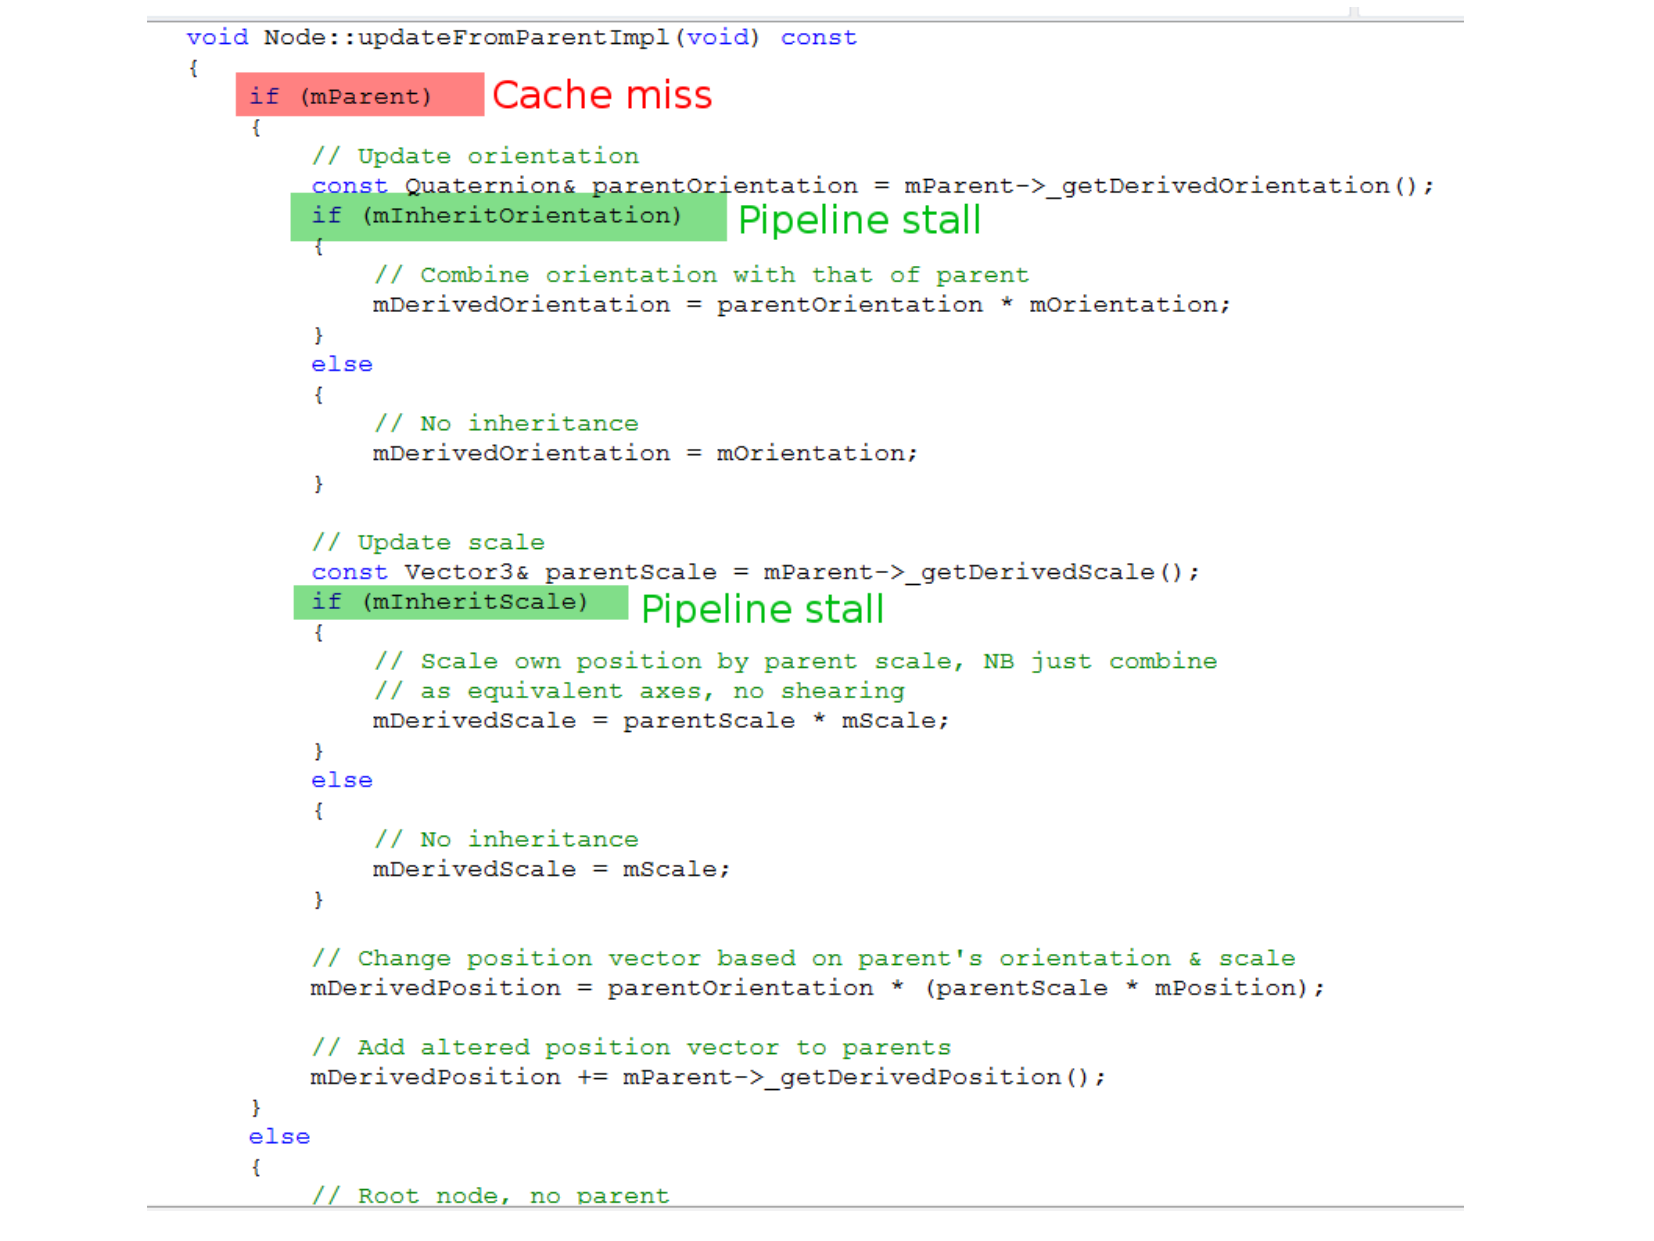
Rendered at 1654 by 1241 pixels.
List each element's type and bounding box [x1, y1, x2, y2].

picture [147, 7, 1464, 1211]
